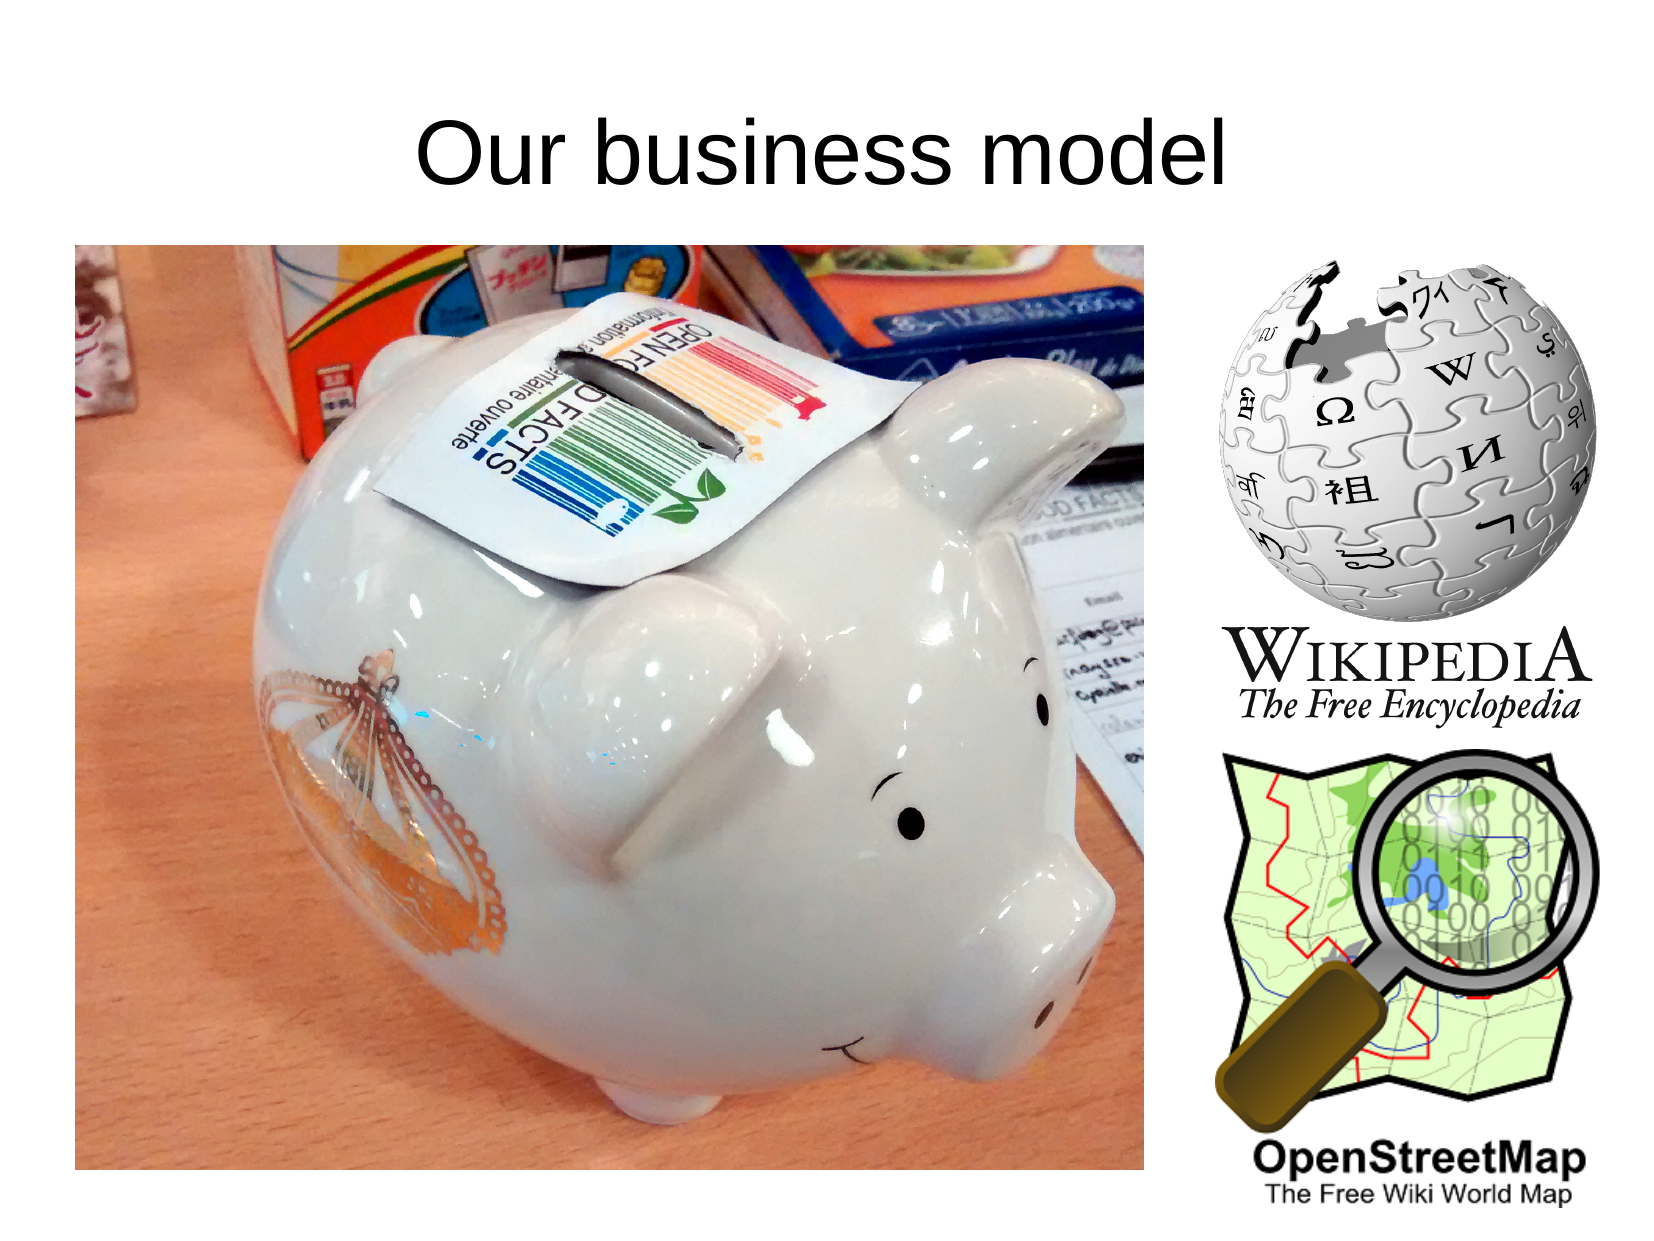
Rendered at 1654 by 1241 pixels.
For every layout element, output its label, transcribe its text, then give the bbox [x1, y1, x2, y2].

picture [75, 245, 1144, 1171]
picture [1215, 256, 1601, 729]
title Our business model [82, 49, 1571, 257]
picture [1215, 749, 1654, 1208]
